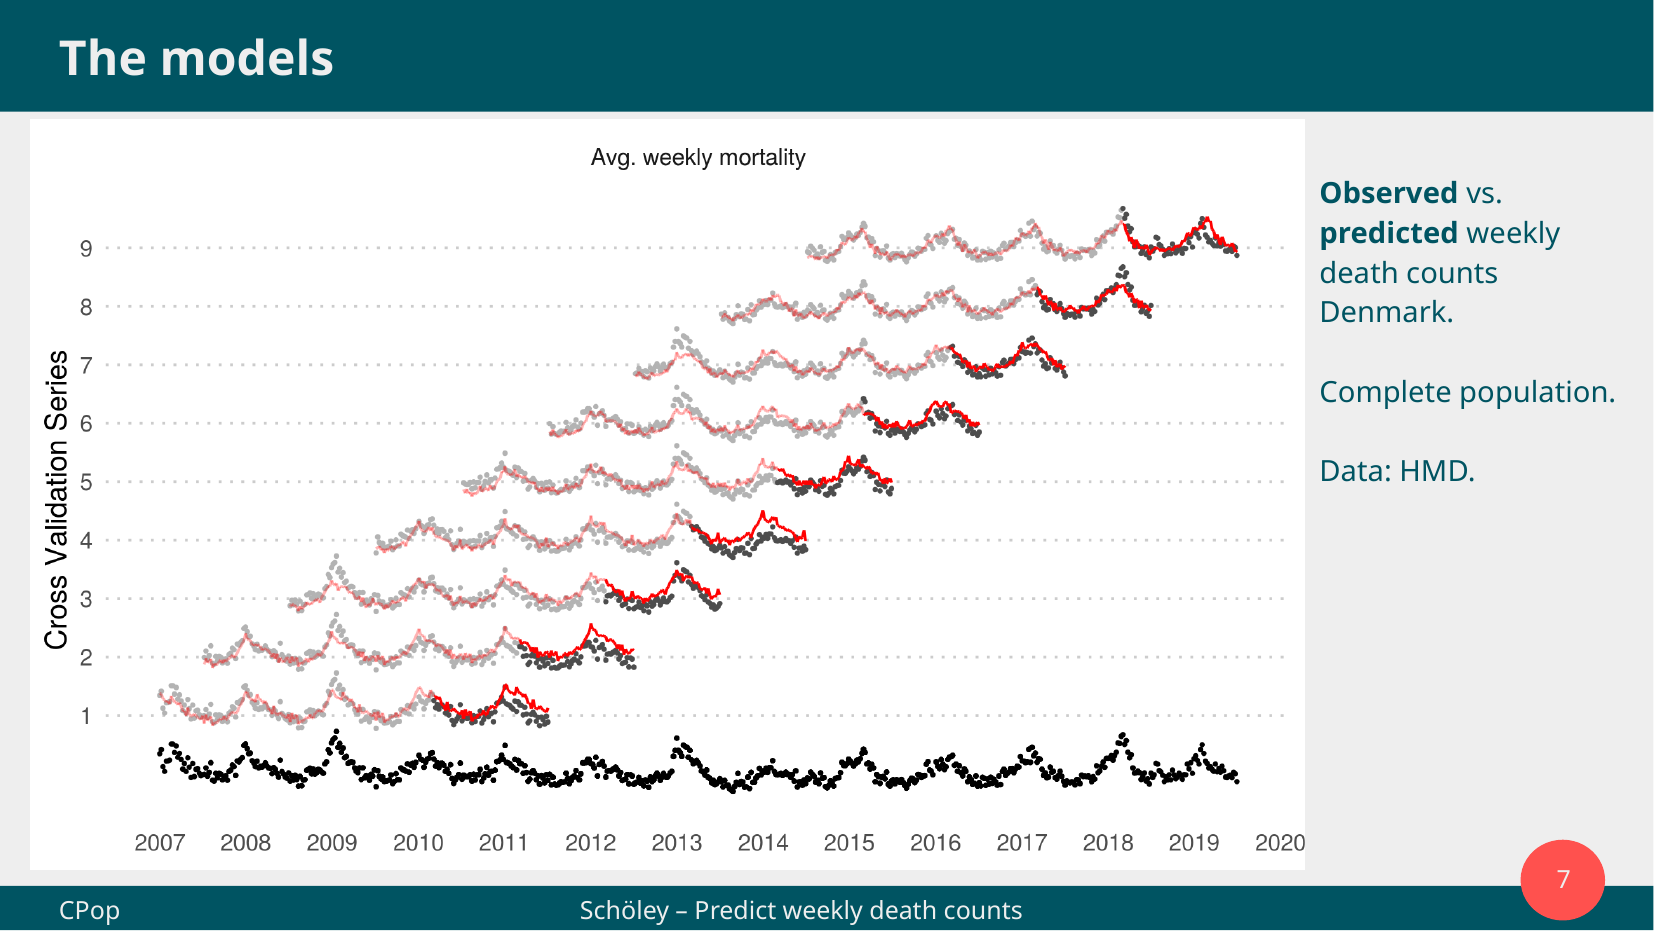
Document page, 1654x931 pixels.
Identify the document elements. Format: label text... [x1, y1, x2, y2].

picture [30, 119, 1305, 871]
title The models [58, 0, 1595, 116]
text_box Observed vs. predicted weekly death counts Denmark. Complete population. Data: HMD. [1304, 165, 1651, 490]
